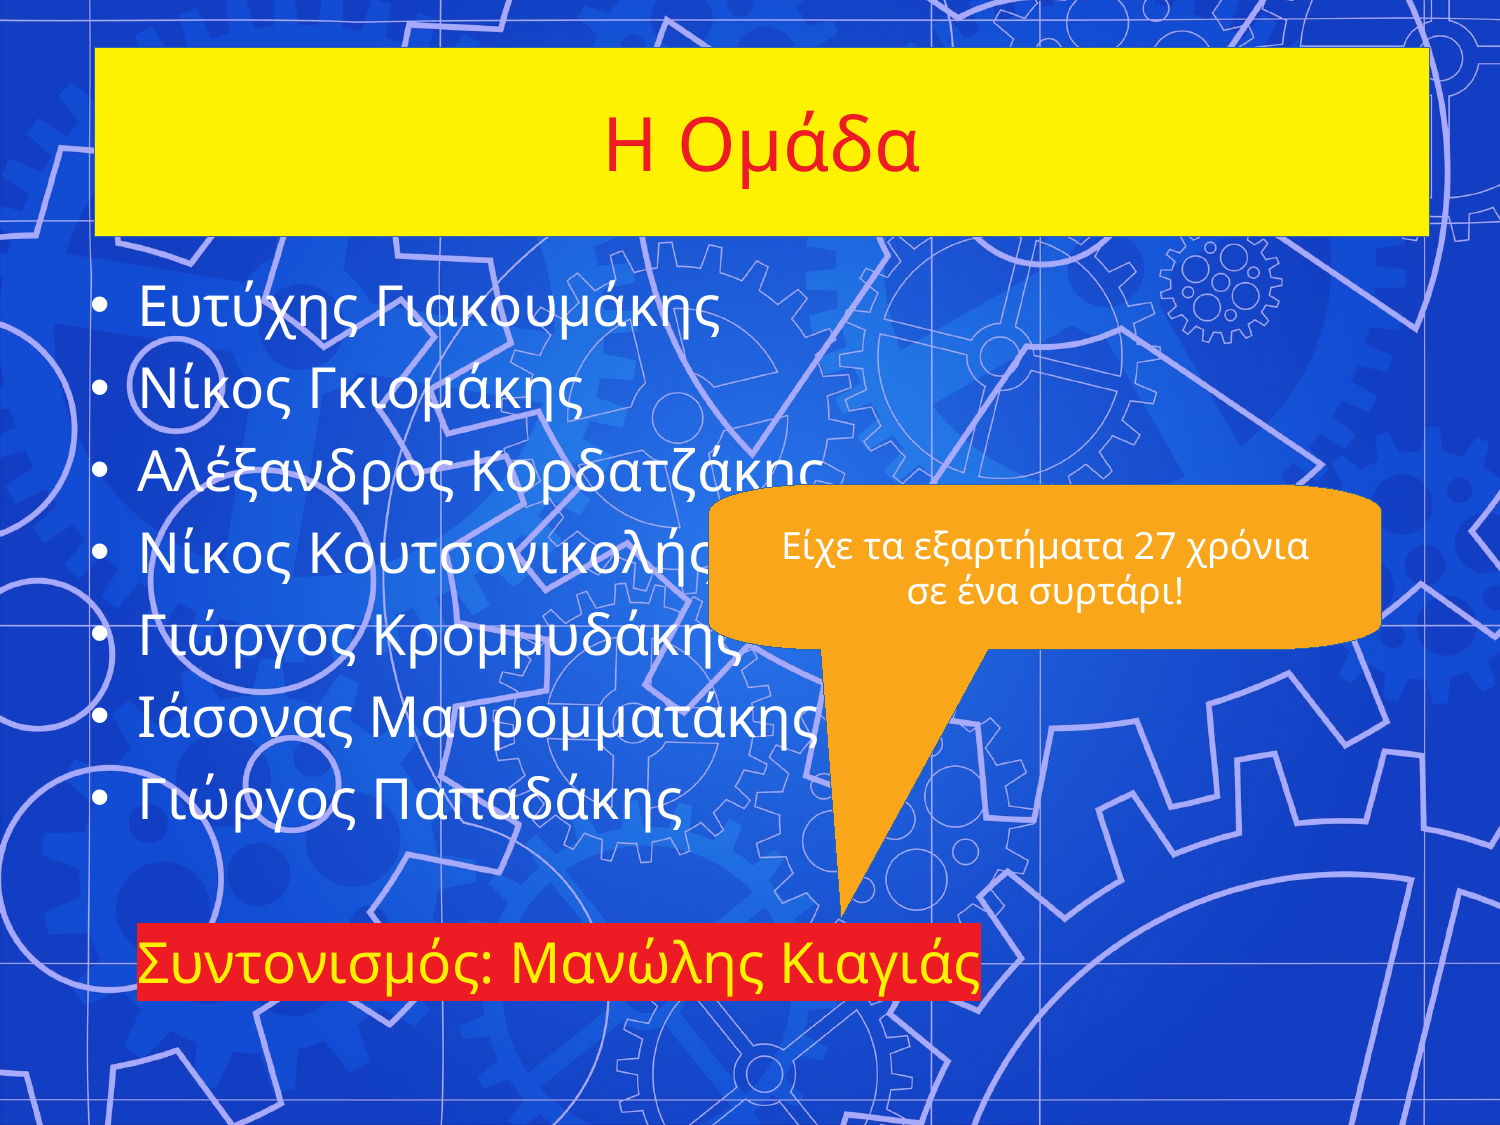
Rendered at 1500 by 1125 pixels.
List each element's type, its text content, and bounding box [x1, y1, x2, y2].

text_box Είχε τα εξαρτήματα 27 χρόνια σε ένα συρτάρι! [708, 484, 1382, 919]
list Ευτύχης Γιακουμάκης Νίκος Γκιομάκης Αλέξανδρος Κορδατζάκης Νίκος Κουτσονικολής Γιώργος Κρομμυδάκης Ιάσονας Μαυρομματάκης Γιώργος Παπαδάκης Συντονισμός: Μανώλης Κιαγιάς [75, 262, 1426, 1005]
text_box Η Ομάδα [94, 47, 1430, 237]
picture [0, 0, 1500, 1125]
